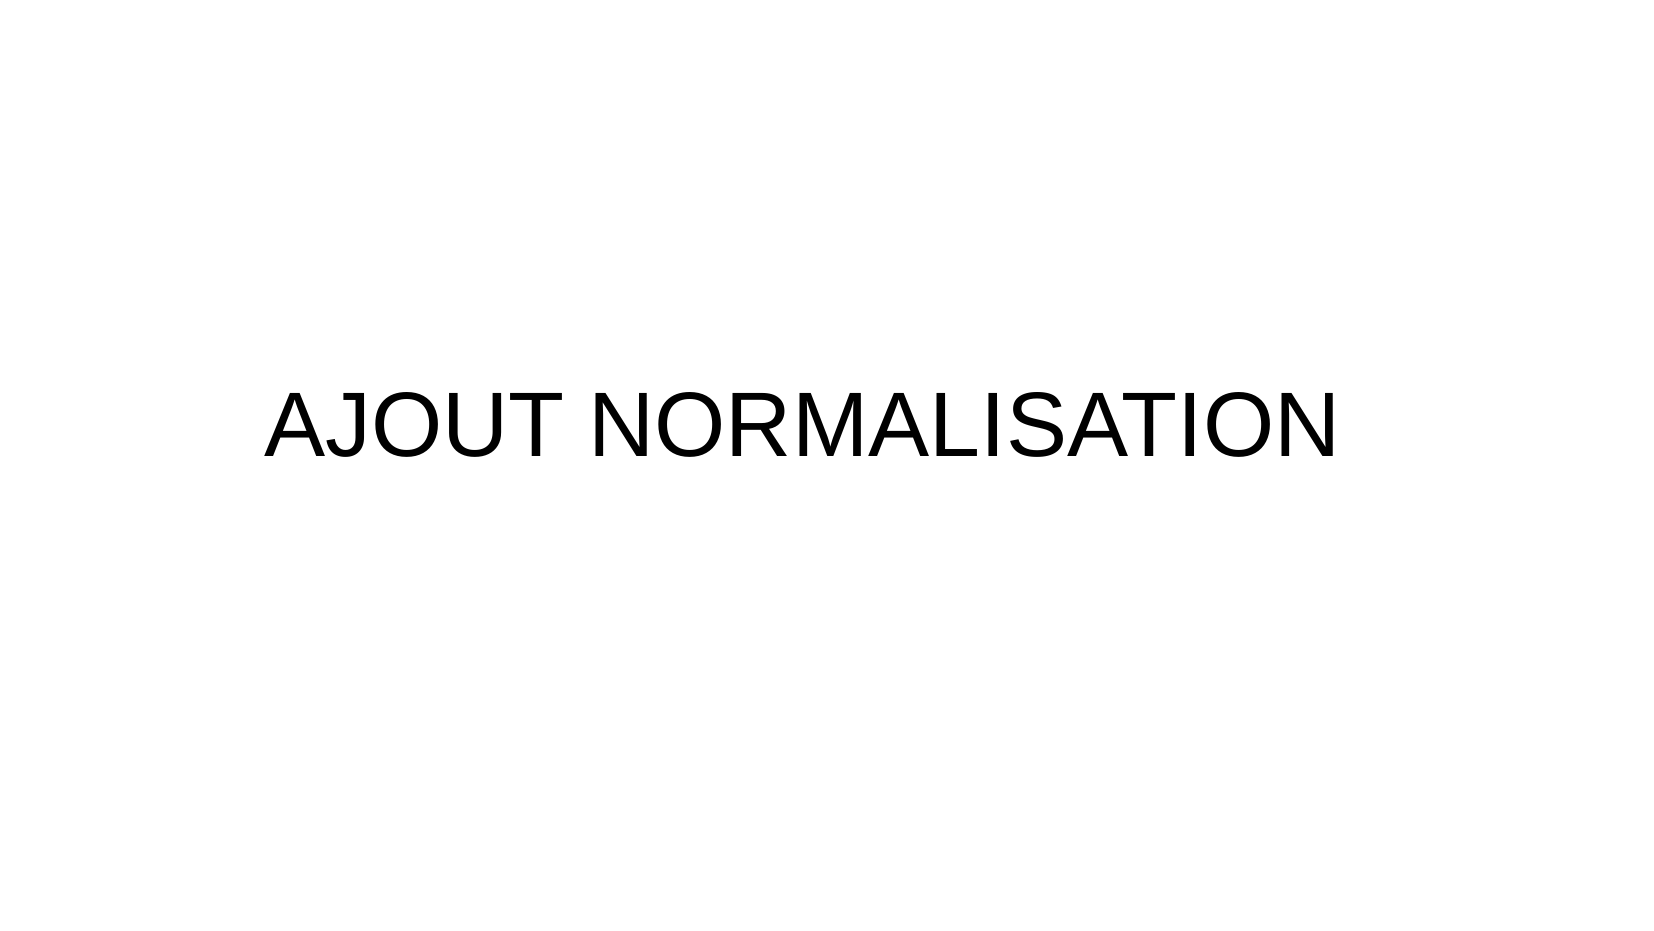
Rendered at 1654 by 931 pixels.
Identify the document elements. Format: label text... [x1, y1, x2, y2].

title AJOUT NORMALISATION [59, 346, 1548, 502]
